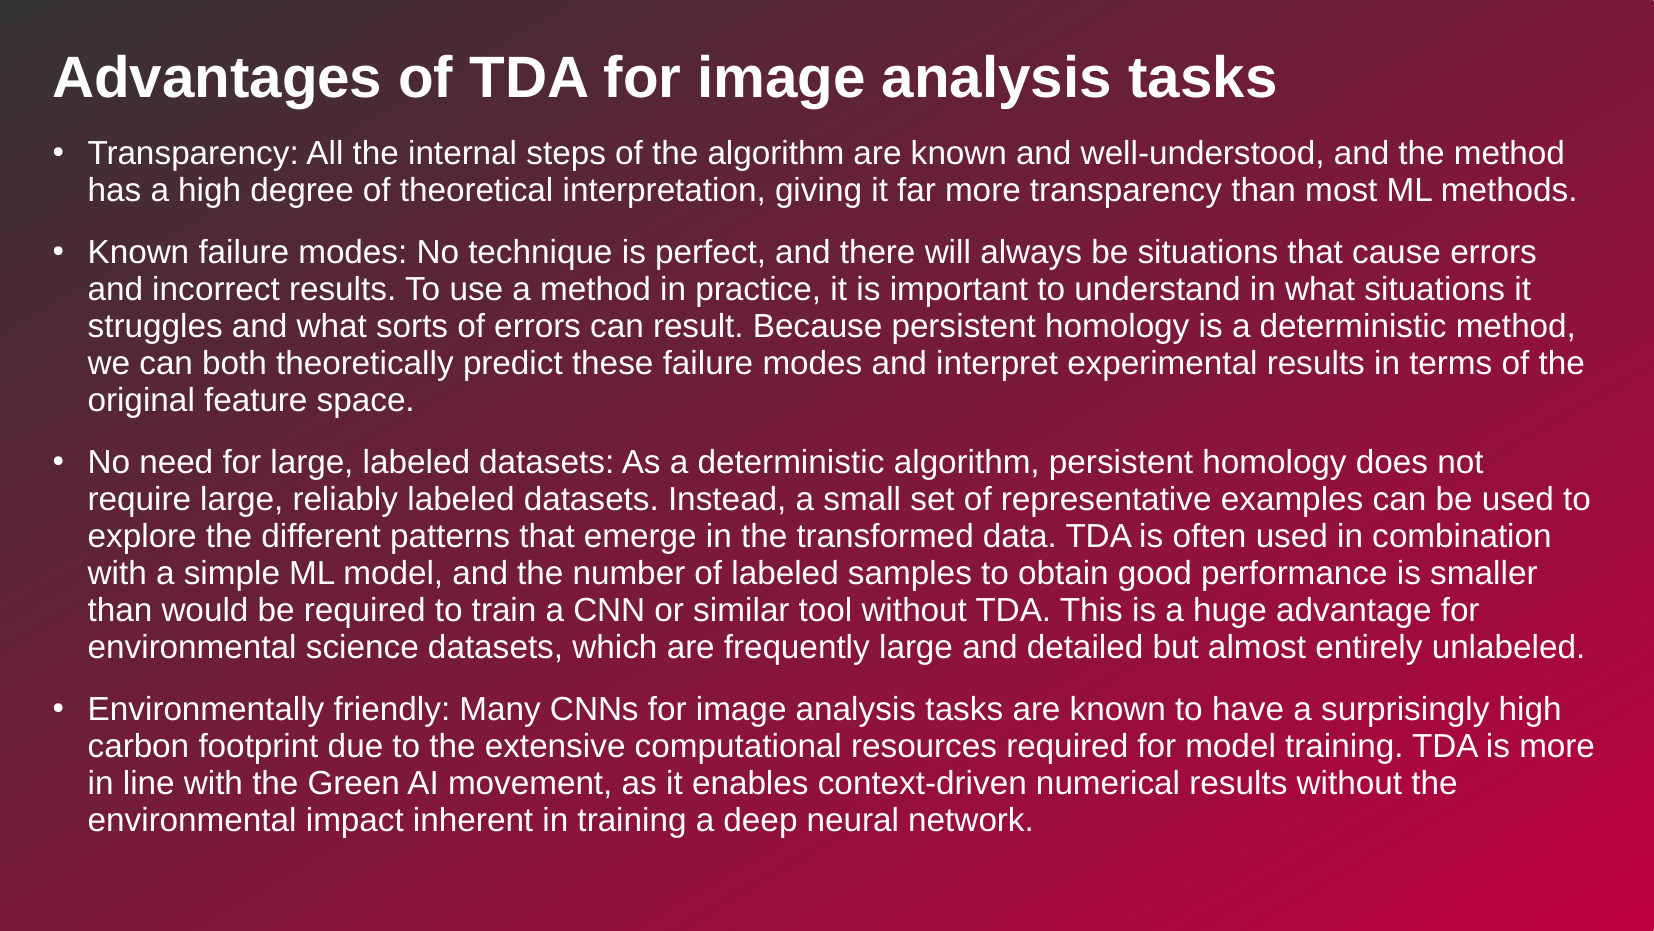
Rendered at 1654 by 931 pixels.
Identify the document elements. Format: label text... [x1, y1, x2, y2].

text_box Advantages of TDA for image analysis tasks Transparency: All the internal steps of the algorithm are known and well-understood, and the method has a high degree of theoretical interpretation, giving it far more transparency than most ML methods. Known failure modes: No technique is perfect, and there will always be situations that cause errors and incorrect results. To use a method in practice, it is important to understand in what situations it struggles and what sorts of errors can result. Because persistent homology is a deterministic method, we can both theoretically predict these failure modes and interpret experimental results in terms of the original feature space. No need for large, labeled datasets: As a deterministic algorithm, persistent homology does not require large, reliably labeled datasets. Instead, a small set of representative examples can be used to explore the different patterns that emerge in the transformed data. TDA is often used in combination with a simple ML model, and the number of labeled samples to obtain good performance is smaller than would be required to train a CNN or similar tool without TDA. This is a huge advantage for environmental science datasets, which are frequently large and detailed but almost entirely unlabeled. Environmentally friendly: Many CNNs for image analysis tasks are known to have a surprisingly high carbon footprint due to the extensive computational resources required for model training. TDA is more in line with the Green AI movement, as it enables context-driven numerical results without the environmental impact inherent in training a deep neural network. [37, 37, 1613, 901]
